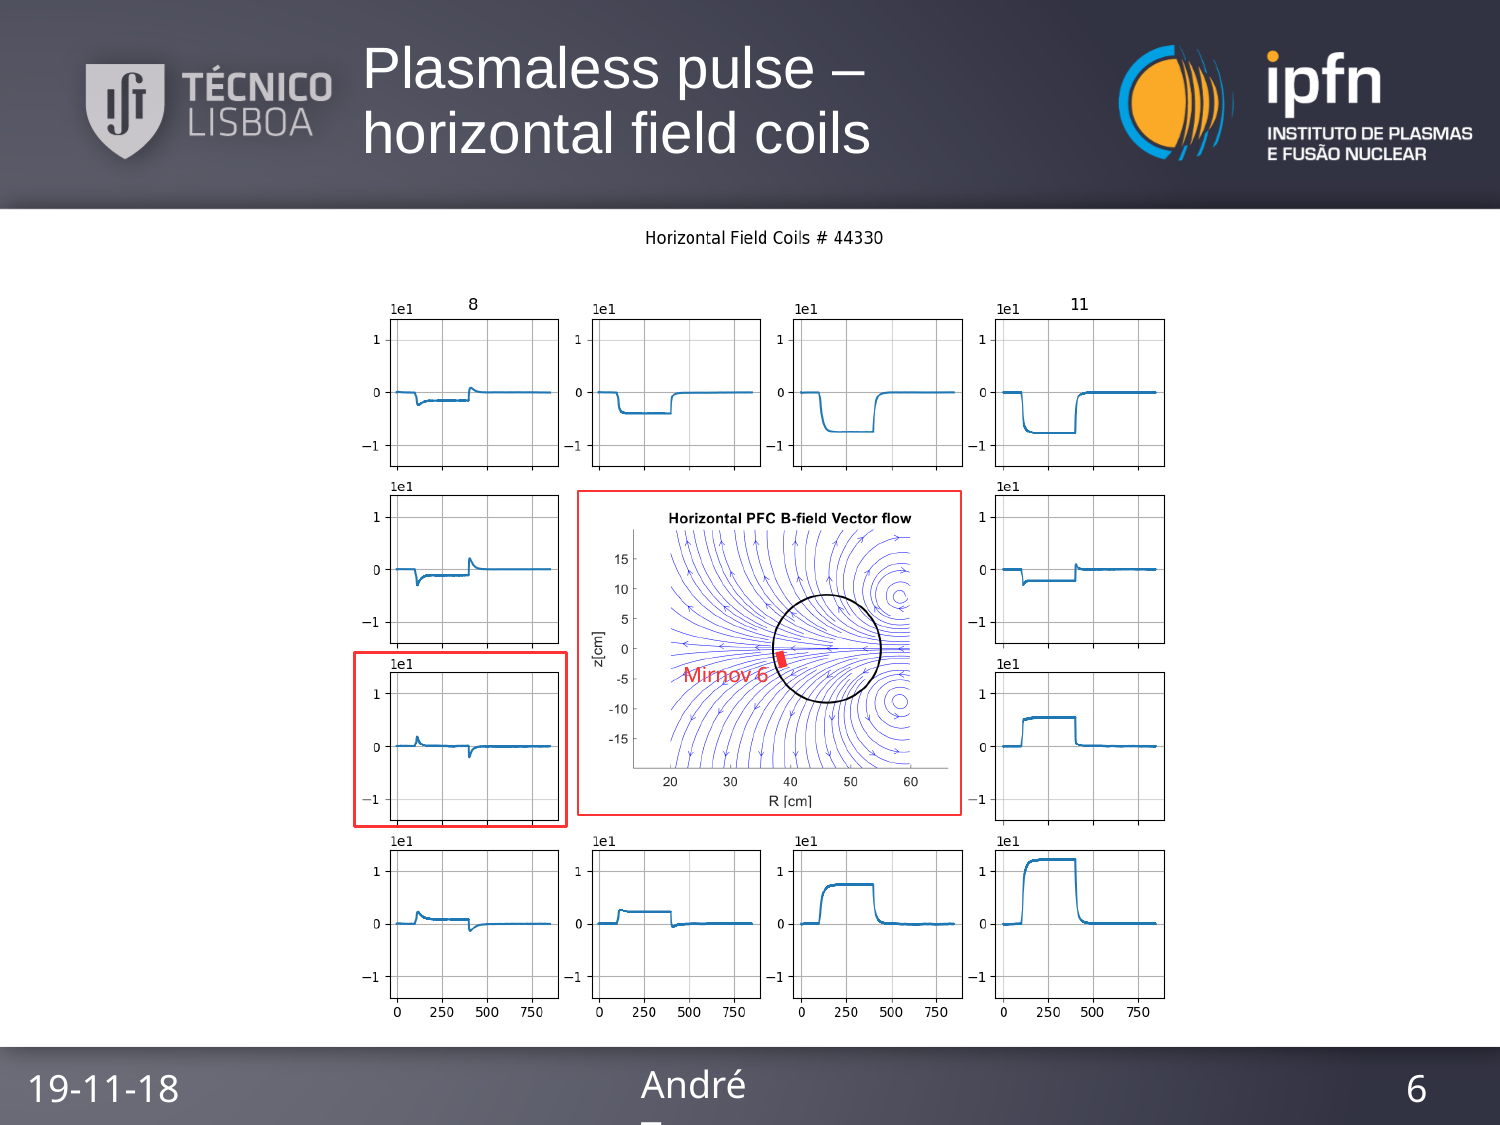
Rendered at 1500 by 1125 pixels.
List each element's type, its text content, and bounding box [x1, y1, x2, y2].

text_box Mirnov 6 [668, 652, 786, 721]
picture [0, 0, 1500, 1125]
title Plasmaless pulse – horizontal field coils [362, 23, 1087, 178]
